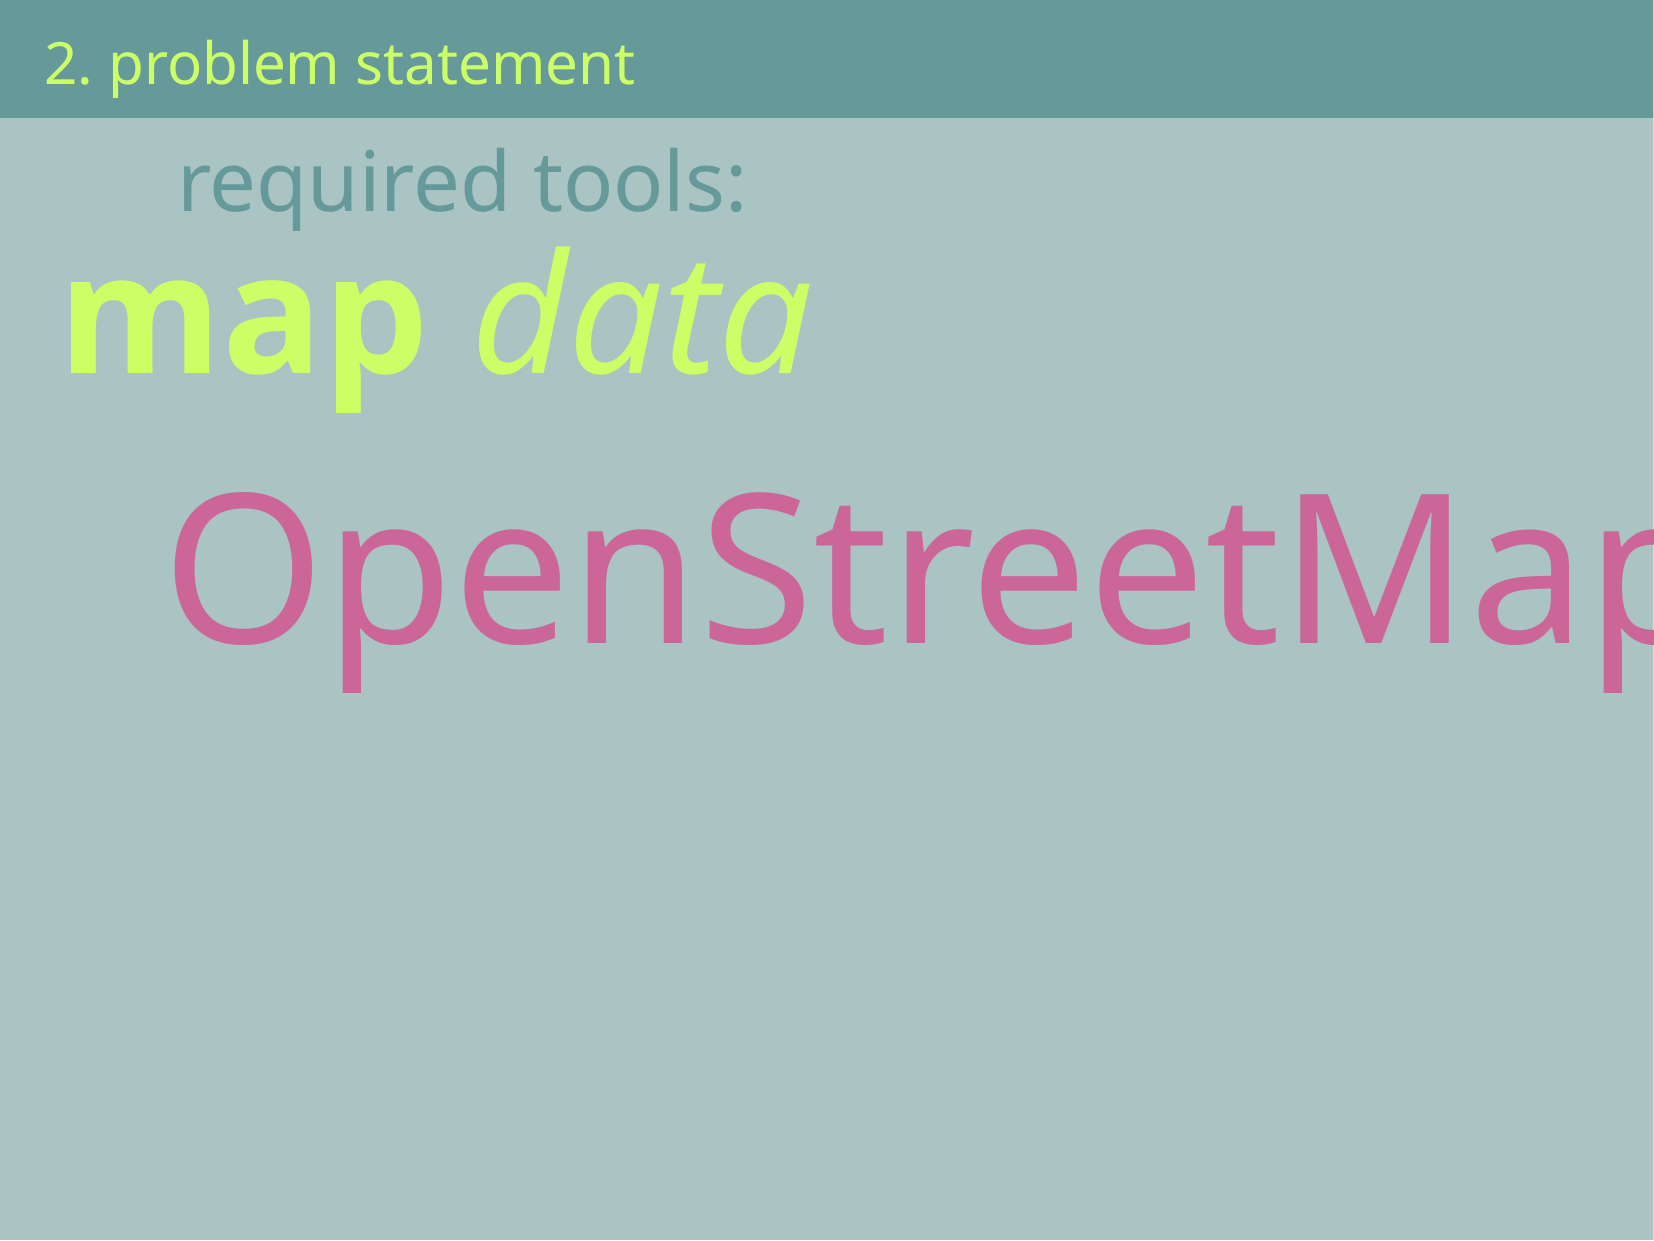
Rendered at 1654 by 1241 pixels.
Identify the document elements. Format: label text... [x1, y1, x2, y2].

text_box map data [43, 187, 1288, 457]
text_box [1622, 545, 1654, 630]
text_box OpenStreetMap [147, 413, 1566, 746]
text_box 2. problem statement [29, 14, 590, 119]
text_box required tools: [162, 114, 951, 321]
text_box [0, 118, 1654, 1241]
